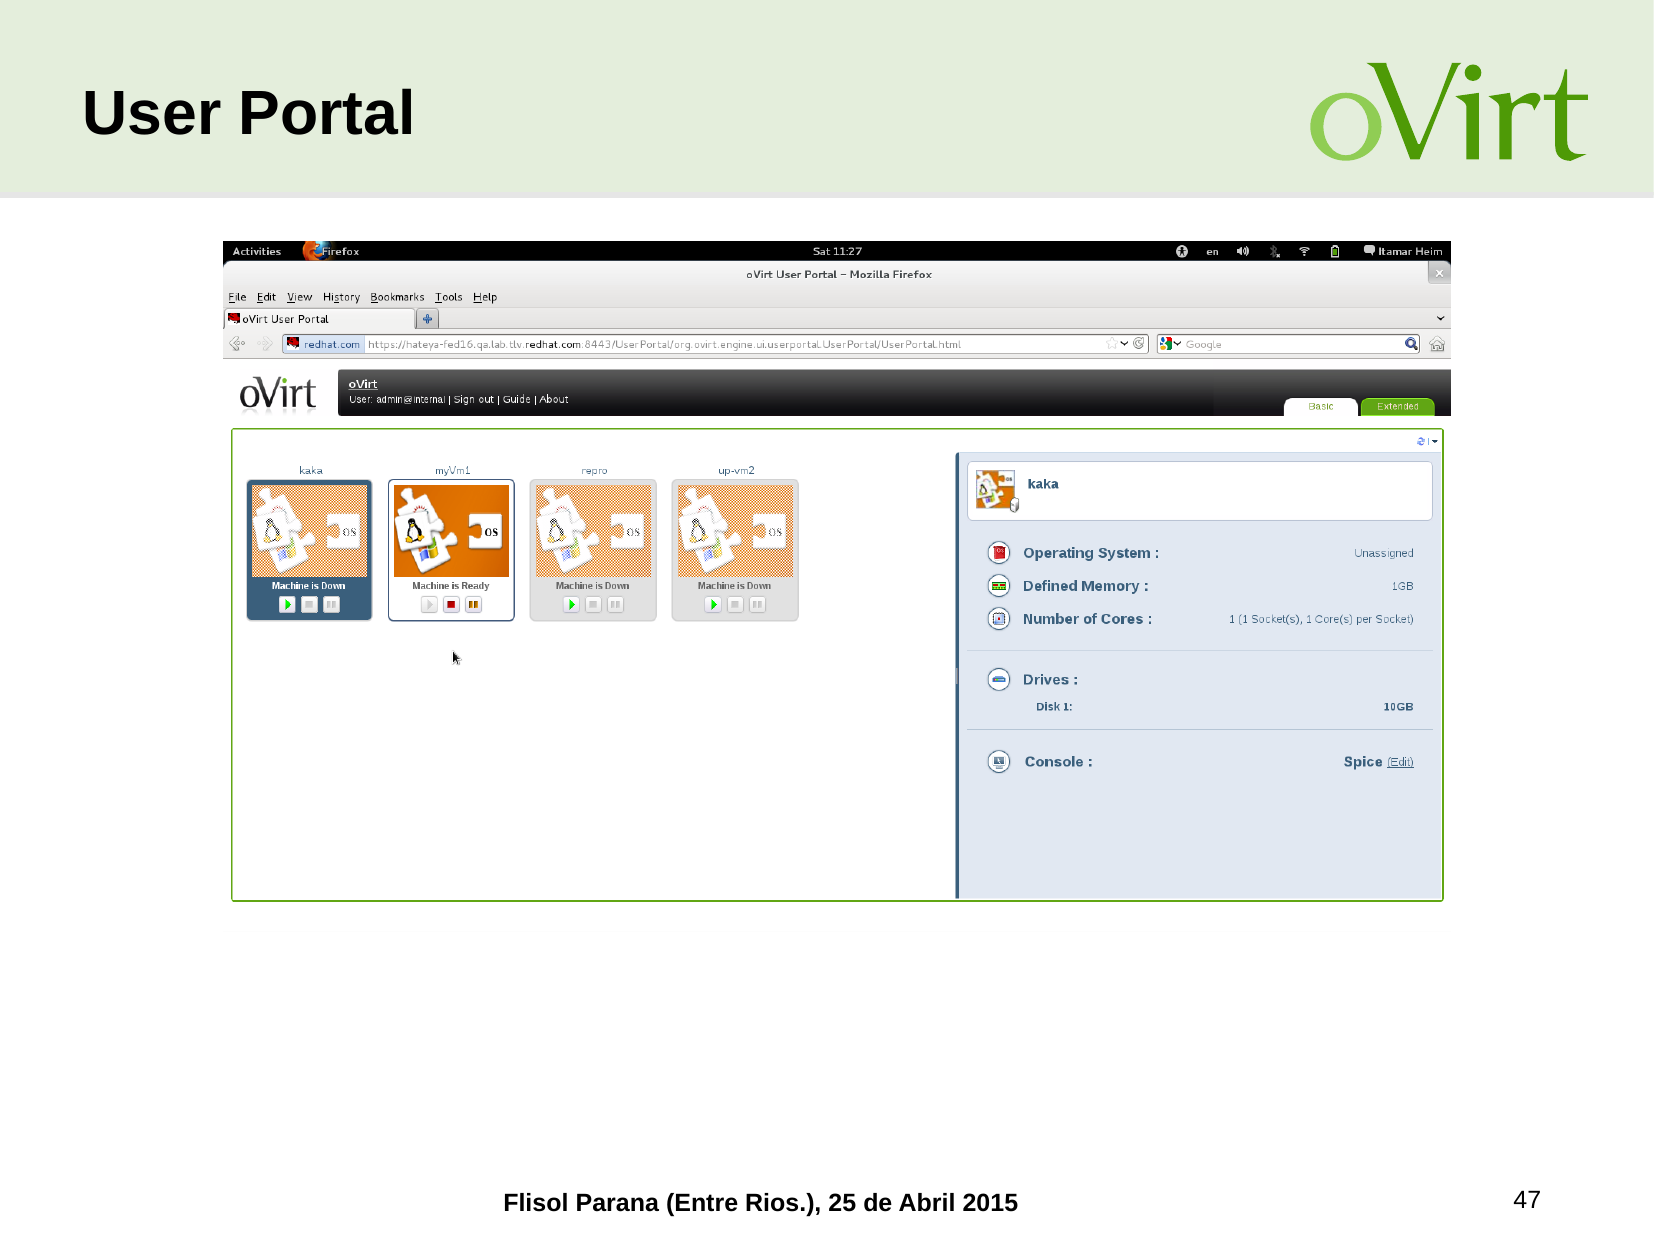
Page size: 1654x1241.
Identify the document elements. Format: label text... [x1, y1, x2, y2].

title User Portal [82, 37, 1571, 188]
picture [223, 241, 1451, 932]
